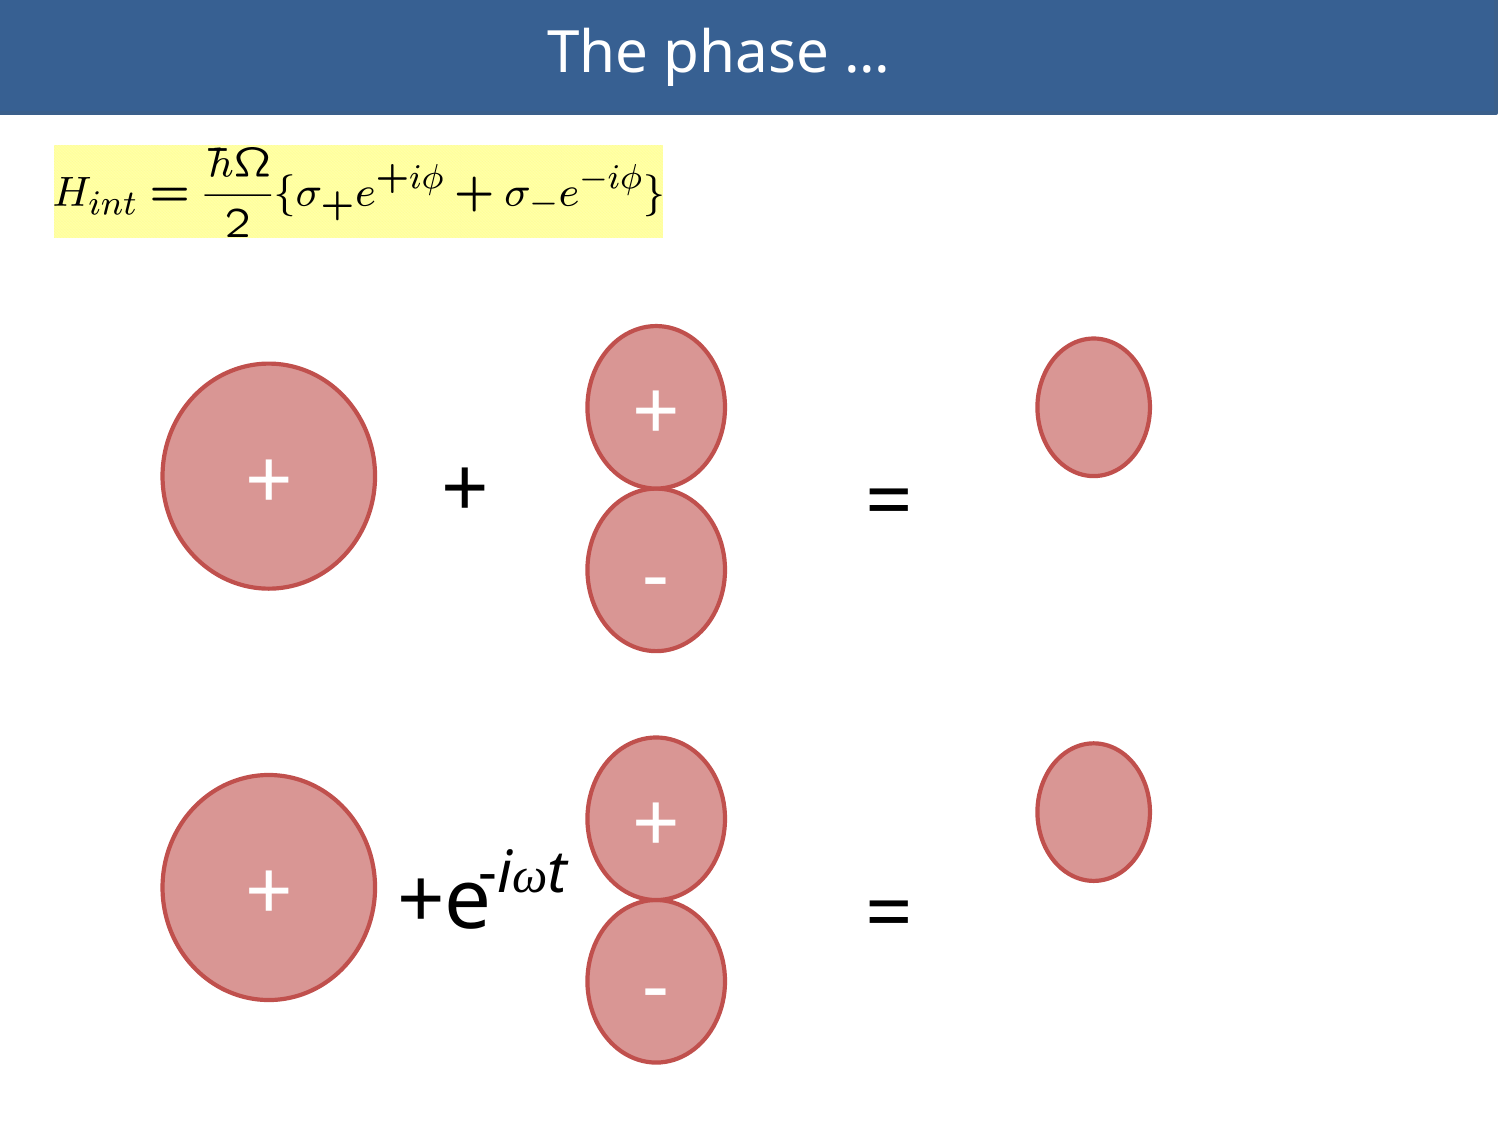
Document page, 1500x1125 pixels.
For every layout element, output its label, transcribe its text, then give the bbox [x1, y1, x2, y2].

text_box -iωt [463, 826, 582, 912]
text_box + [162, 363, 376, 589]
picture [54, 145, 663, 238]
text_box - [587, 900, 726, 1063]
text_box = [851, 438, 929, 555]
text_box + [587, 326, 726, 489]
text_box + [587, 737, 726, 901]
text_box + [162, 774, 376, 1001]
text_box = [851, 849, 929, 966]
list The phase ... [156, 12, 1282, 110]
text_box + [426, 426, 504, 542]
text_box [1037, 338, 1150, 477]
text_box +e [456, 890, 463, 901]
text_box - [587, 489, 726, 652]
text_box +e [382, 837, 507, 953]
text_box [1037, 743, 1150, 881]
